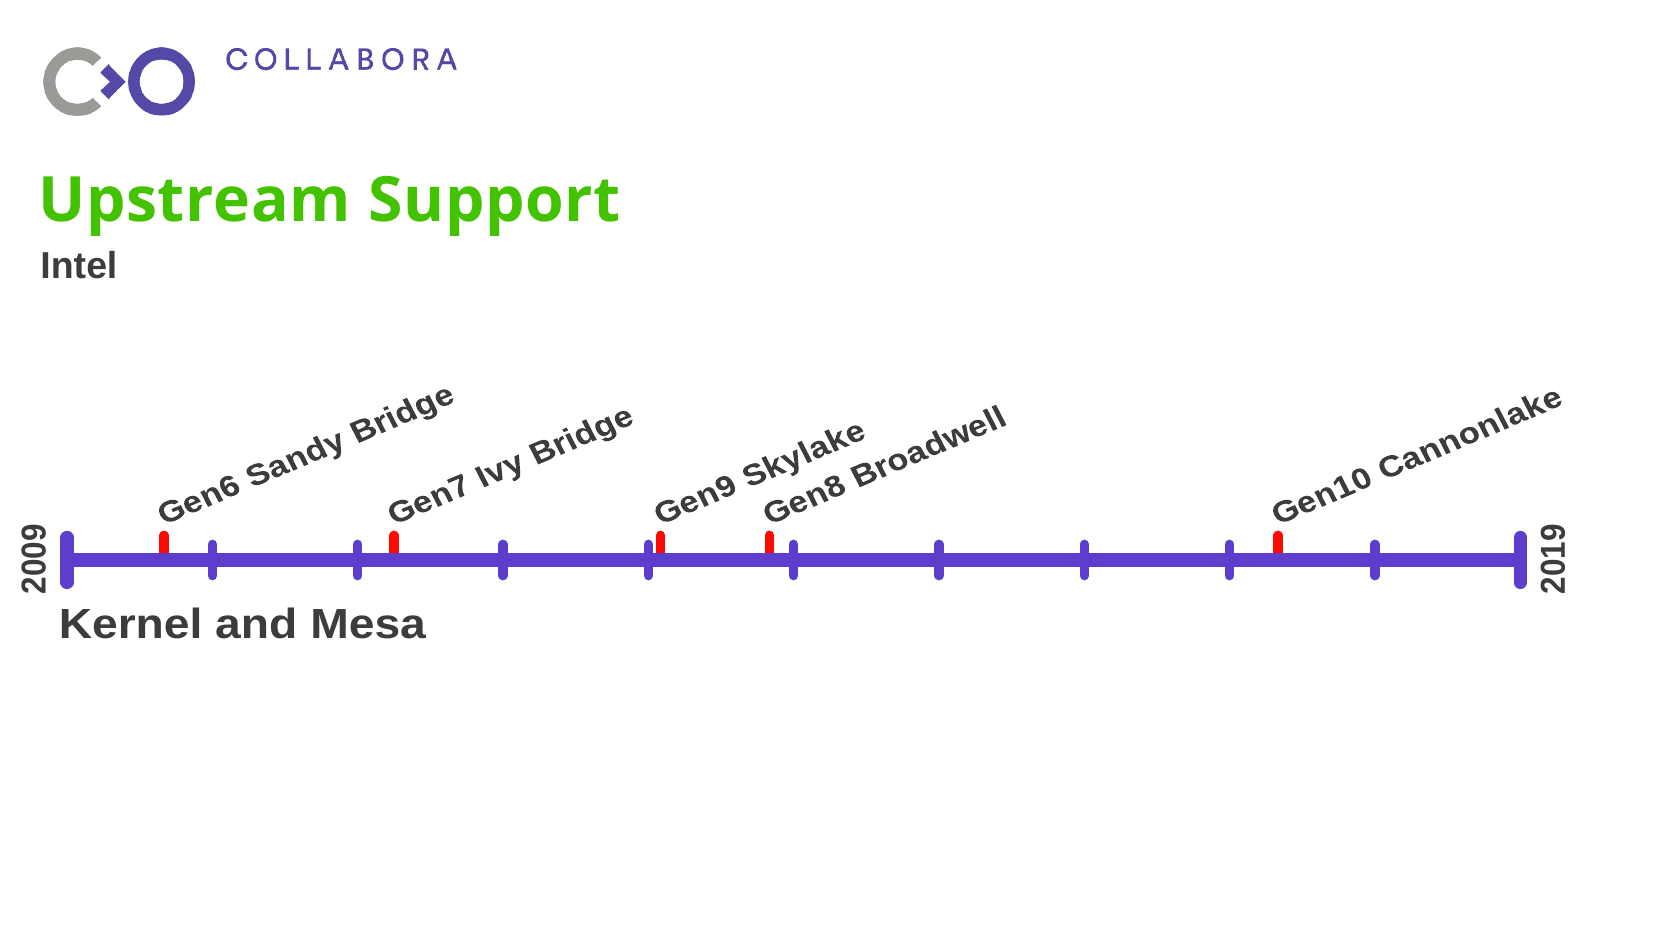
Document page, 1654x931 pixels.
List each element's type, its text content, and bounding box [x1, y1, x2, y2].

text_box Intel [40, 240, 1613, 290]
title Upstream Support [38, 159, 1614, 216]
picture [43, 47, 457, 116]
picture [0, 334, 1654, 674]
